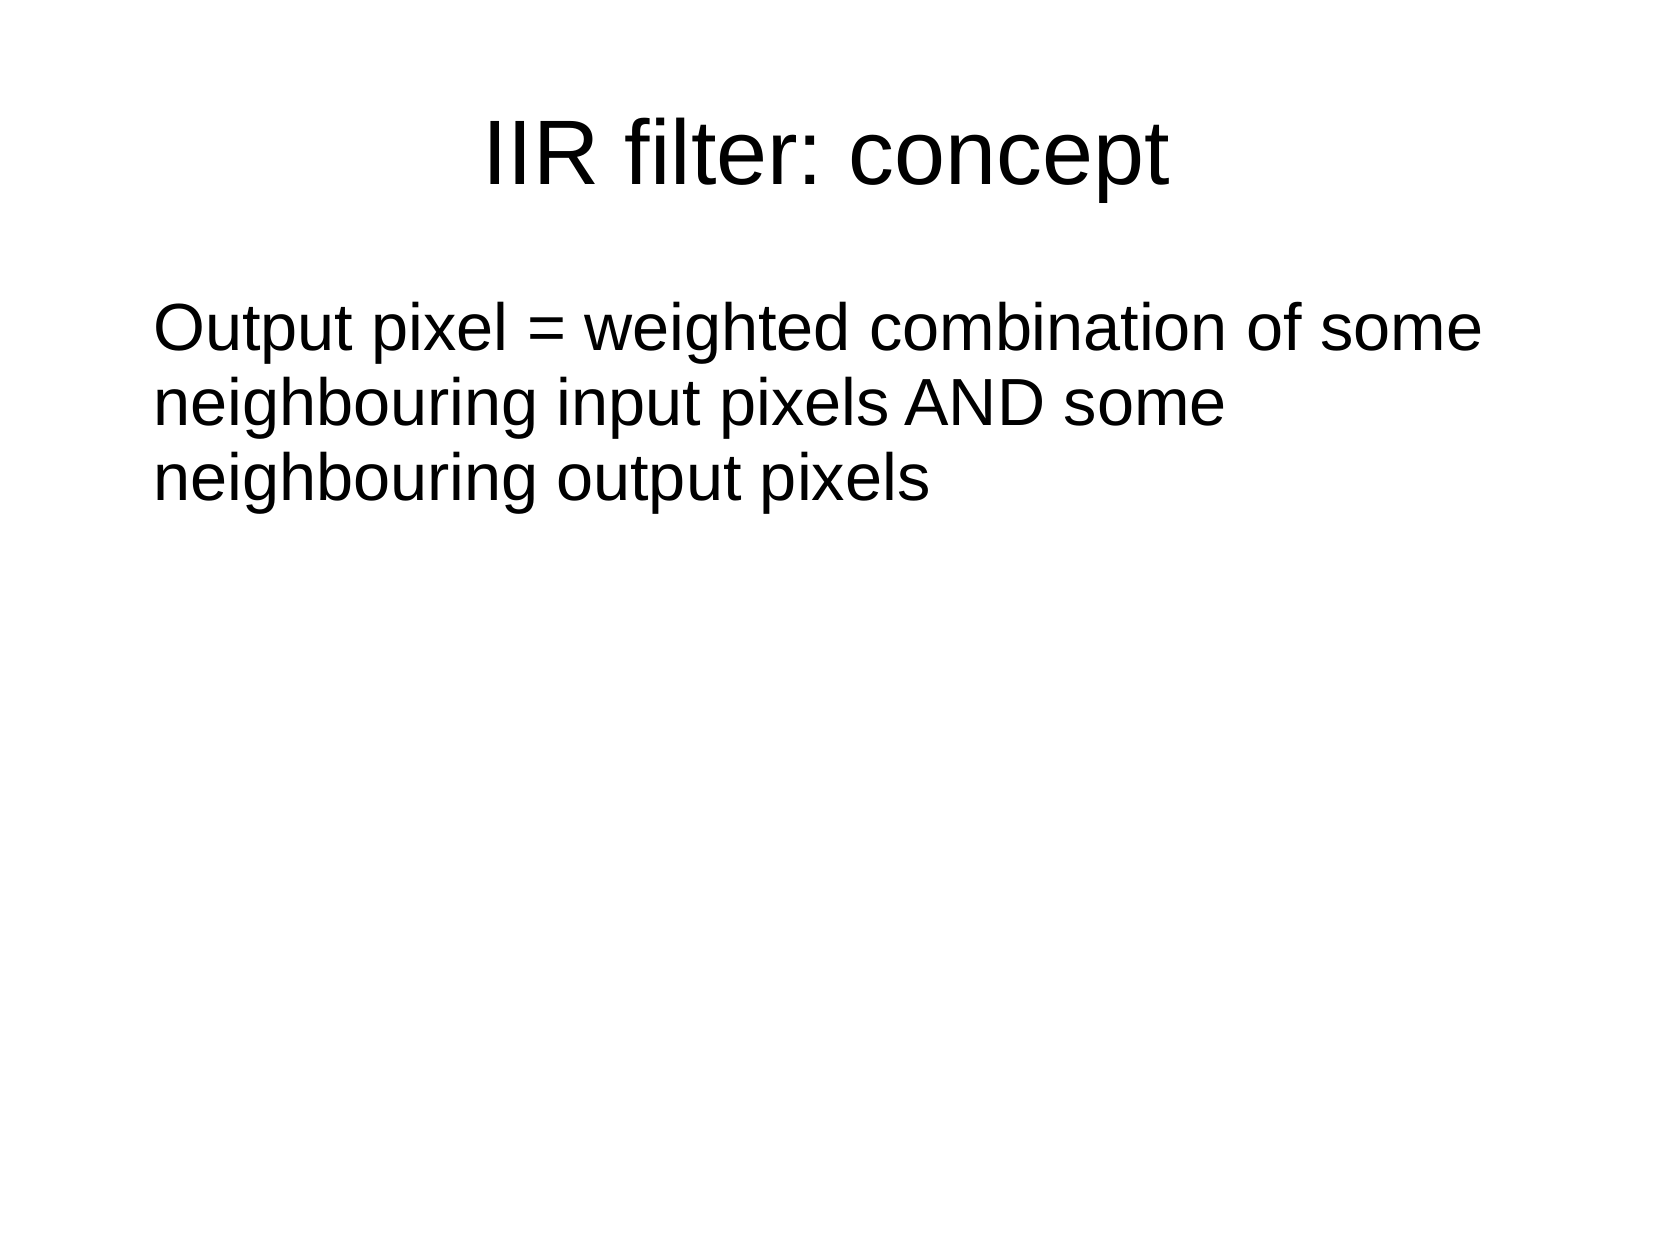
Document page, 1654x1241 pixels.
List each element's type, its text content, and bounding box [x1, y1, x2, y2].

title IIR filter: concept [82, 49, 1571, 257]
list Output pixel = weighted combination of some neighbouring input pixels AND some neighbouring output pixels [82, 290, 1538, 1010]
